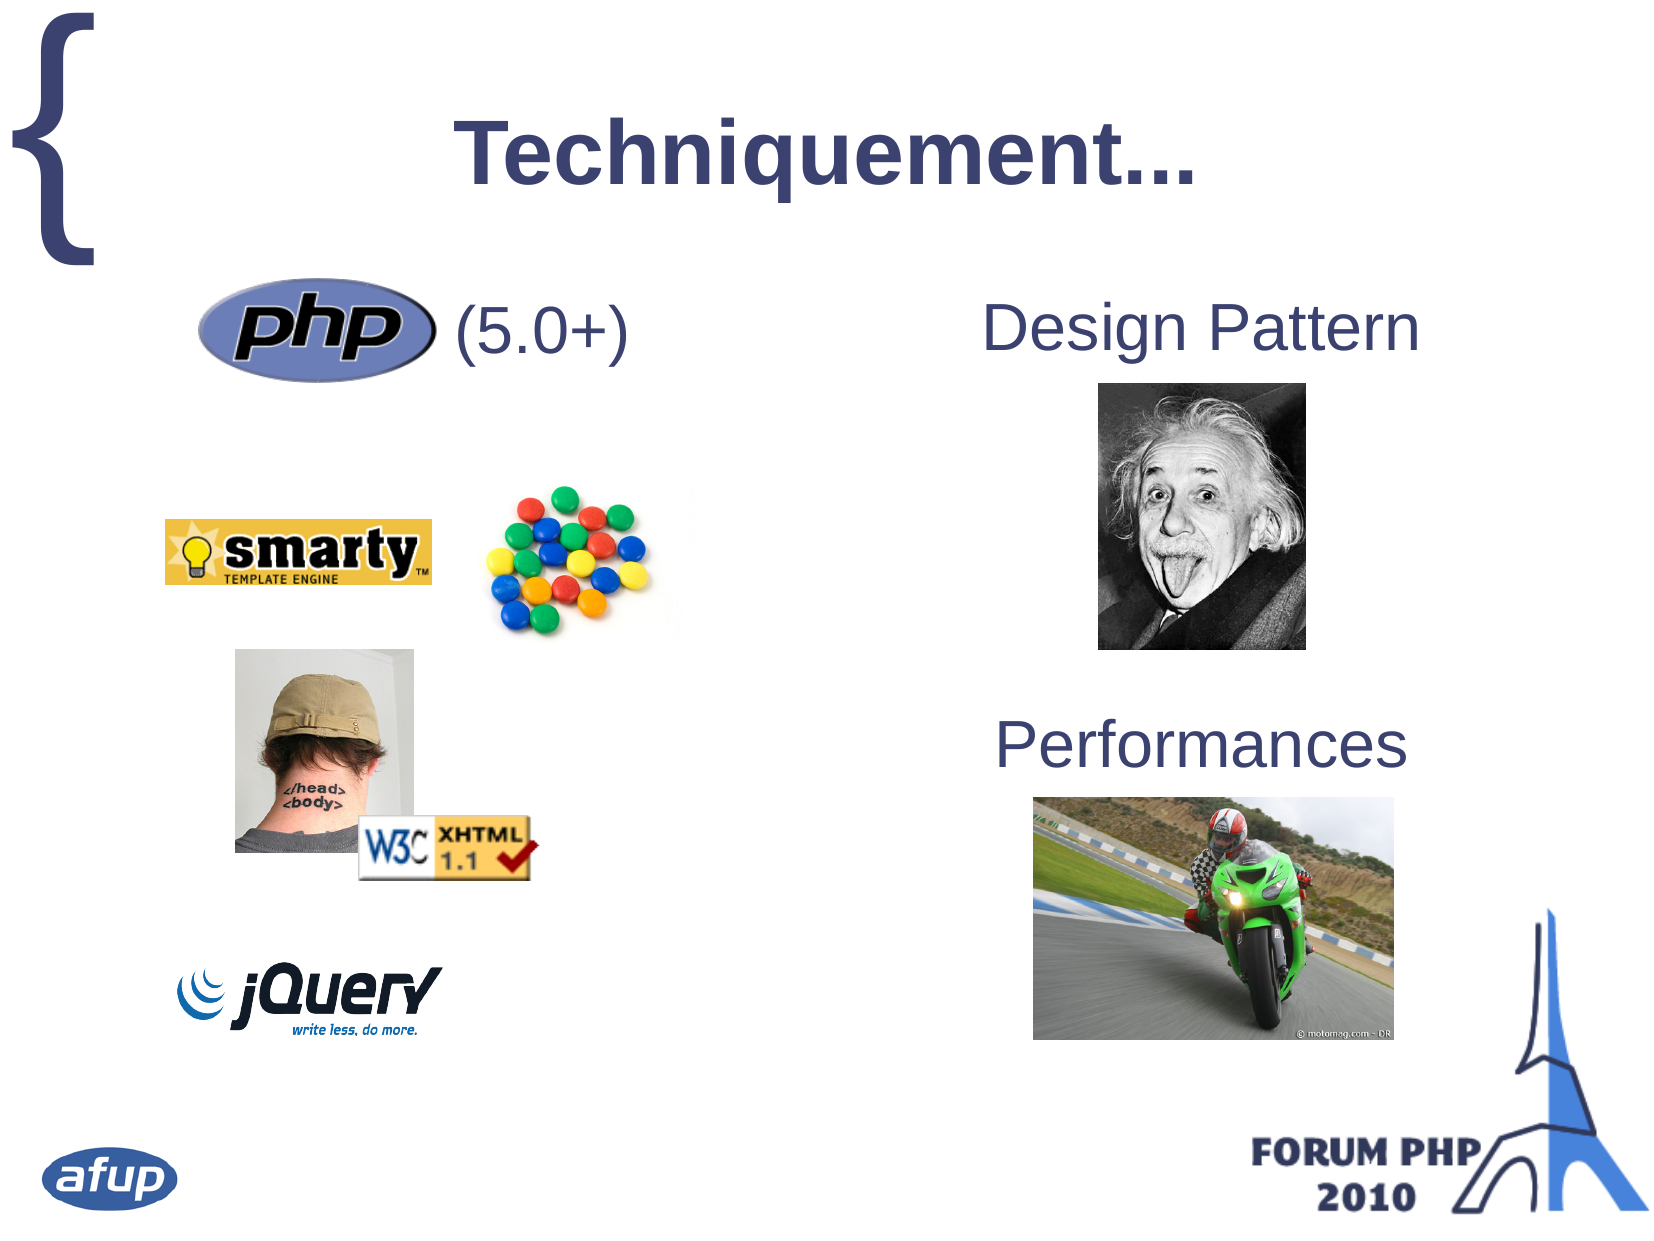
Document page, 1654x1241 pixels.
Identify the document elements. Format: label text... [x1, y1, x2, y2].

title Techniquement... [82, 49, 1571, 257]
list Design Pattern Performances [826, 290, 1506, 1123]
picture [1240, 872, 1650, 1241]
picture [41, 1146, 178, 1211]
picture [1033, 797, 1394, 1040]
picture [177, 962, 443, 1036]
list (5.0+) [383, 293, 680, 473]
picture [165, 425, 727, 881]
picture [197, 277, 438, 384]
picture [1098, 383, 1306, 650]
